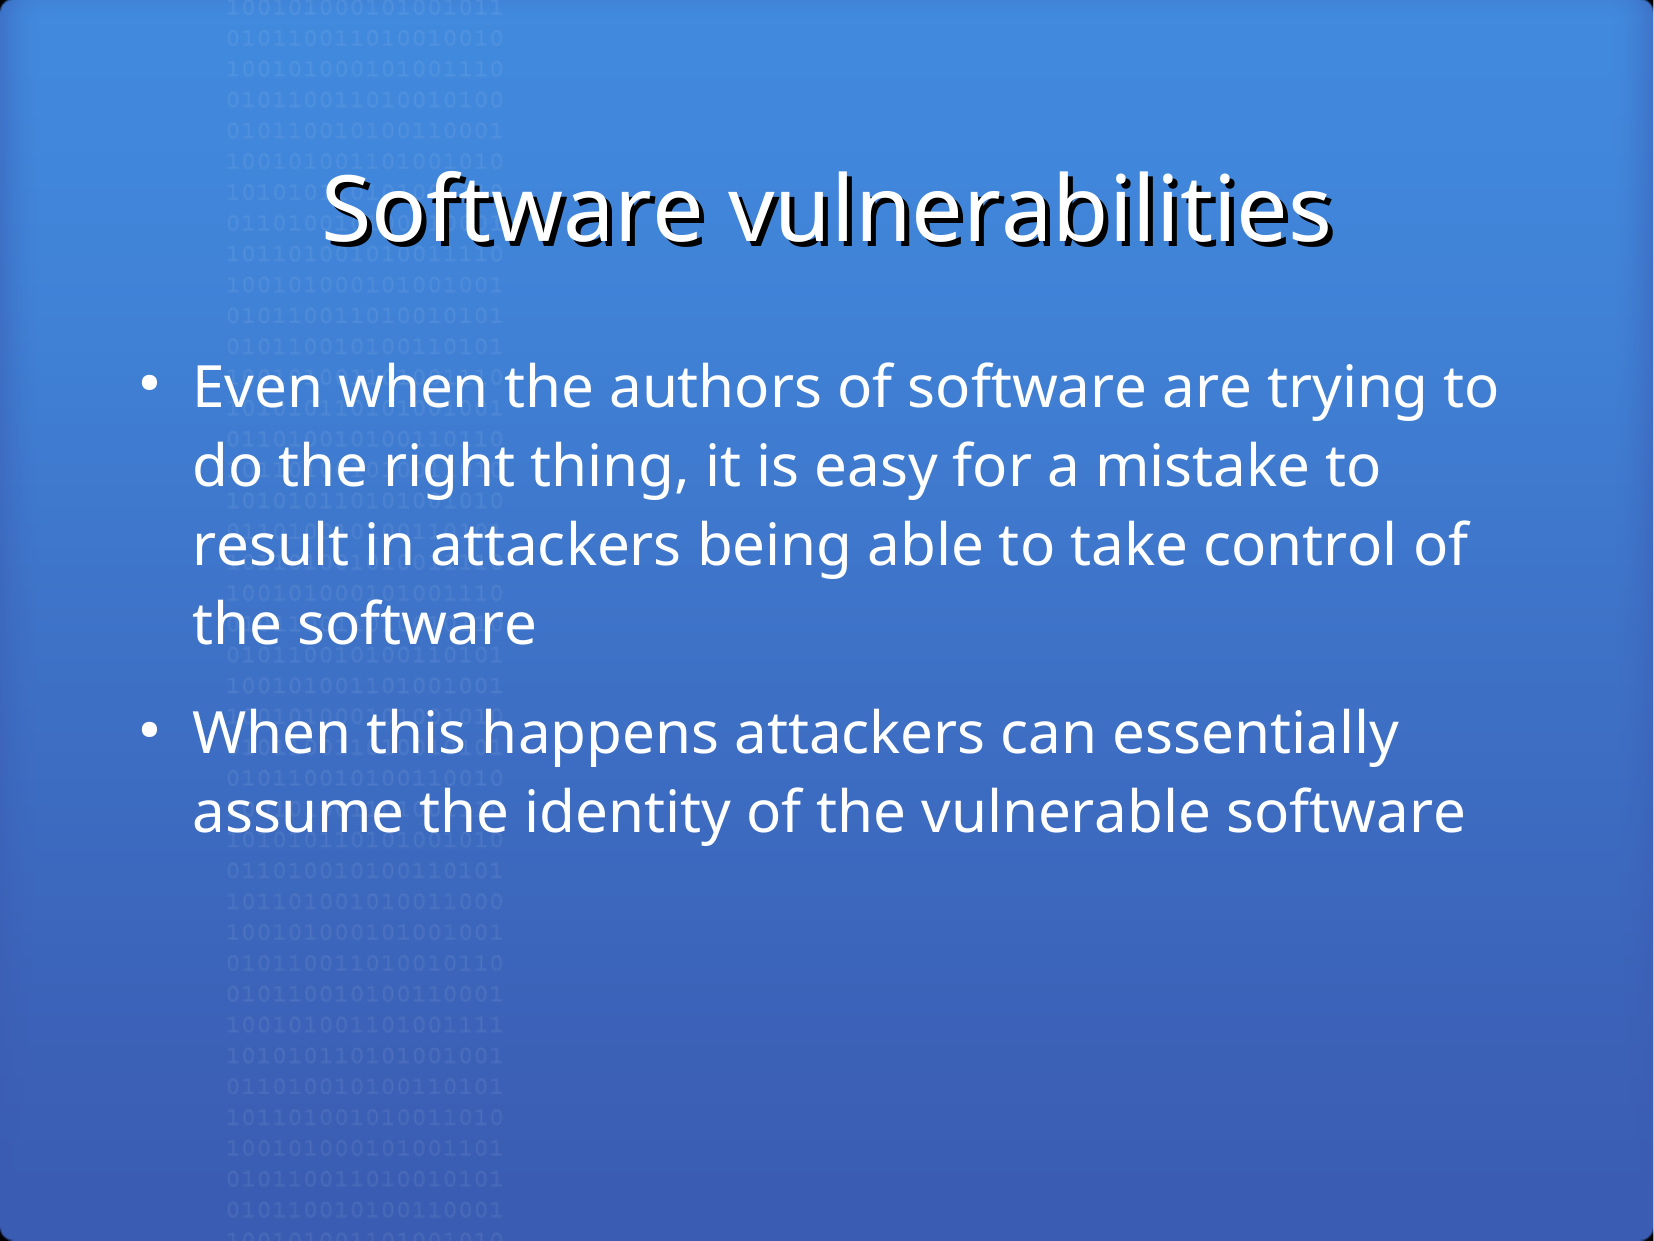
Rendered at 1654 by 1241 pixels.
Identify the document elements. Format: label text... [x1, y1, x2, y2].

list Even when the authors of software are trying to do the right thing, it is easy for a mistake to result in attackers being able to take control of the software When this happens attackers can essentially assume the identity of the vulnerable software [121, 344, 1534, 1127]
title Software vulnerabilities [121, 102, 1534, 310]
picture [0, 0, 1654, 1241]
